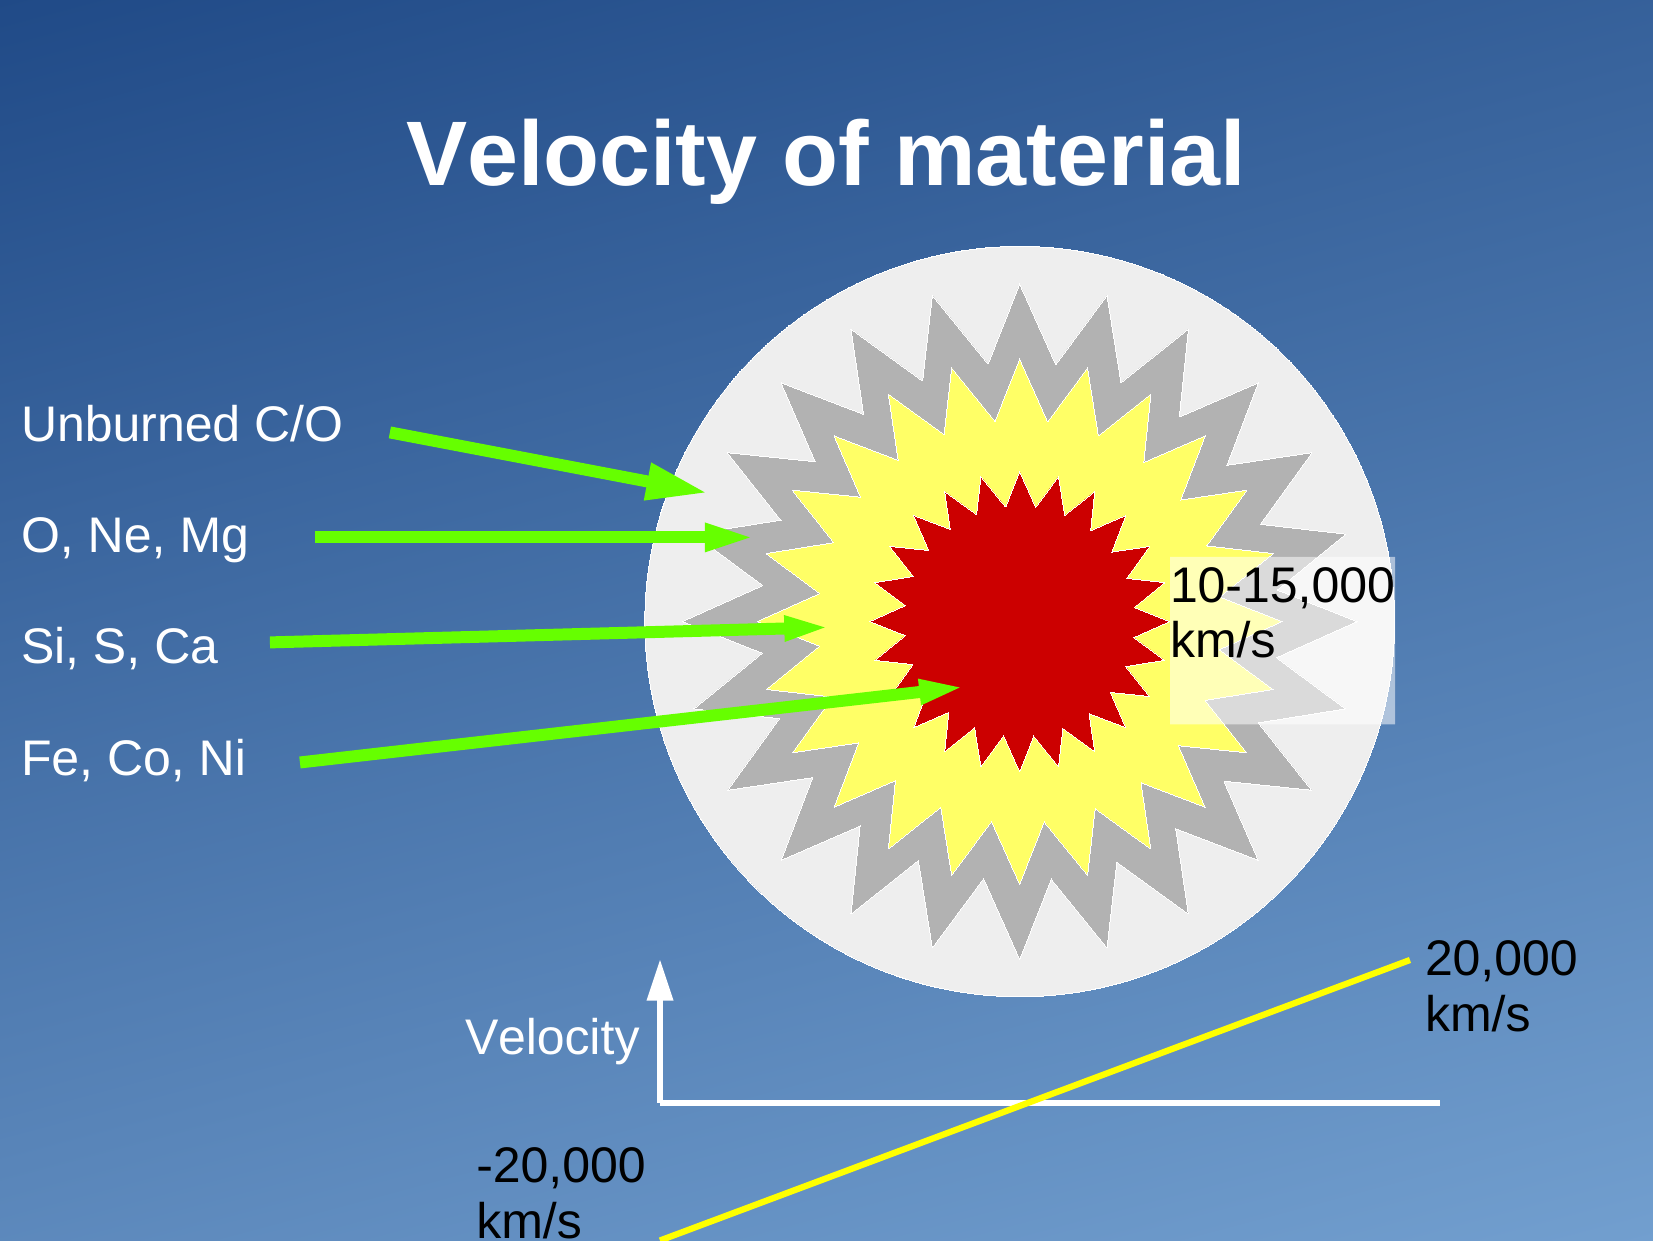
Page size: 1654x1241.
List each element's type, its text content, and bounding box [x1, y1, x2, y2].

text_box Velocity [465, 1009, 721, 1066]
text_box -20,000 km/s [476, 1137, 687, 1241]
text_box 10-15,000 km/s [1170, 556, 1396, 725]
text_box Unburned C/O O, Ne, Mg Si, S, Ca Fe, Co, Ni [21, 395, 696, 913]
text_box 20,000 km/s [1425, 930, 1606, 1042]
title Velocity of material [82, 49, 1571, 257]
text_box [696, 257, 1389, 997]
